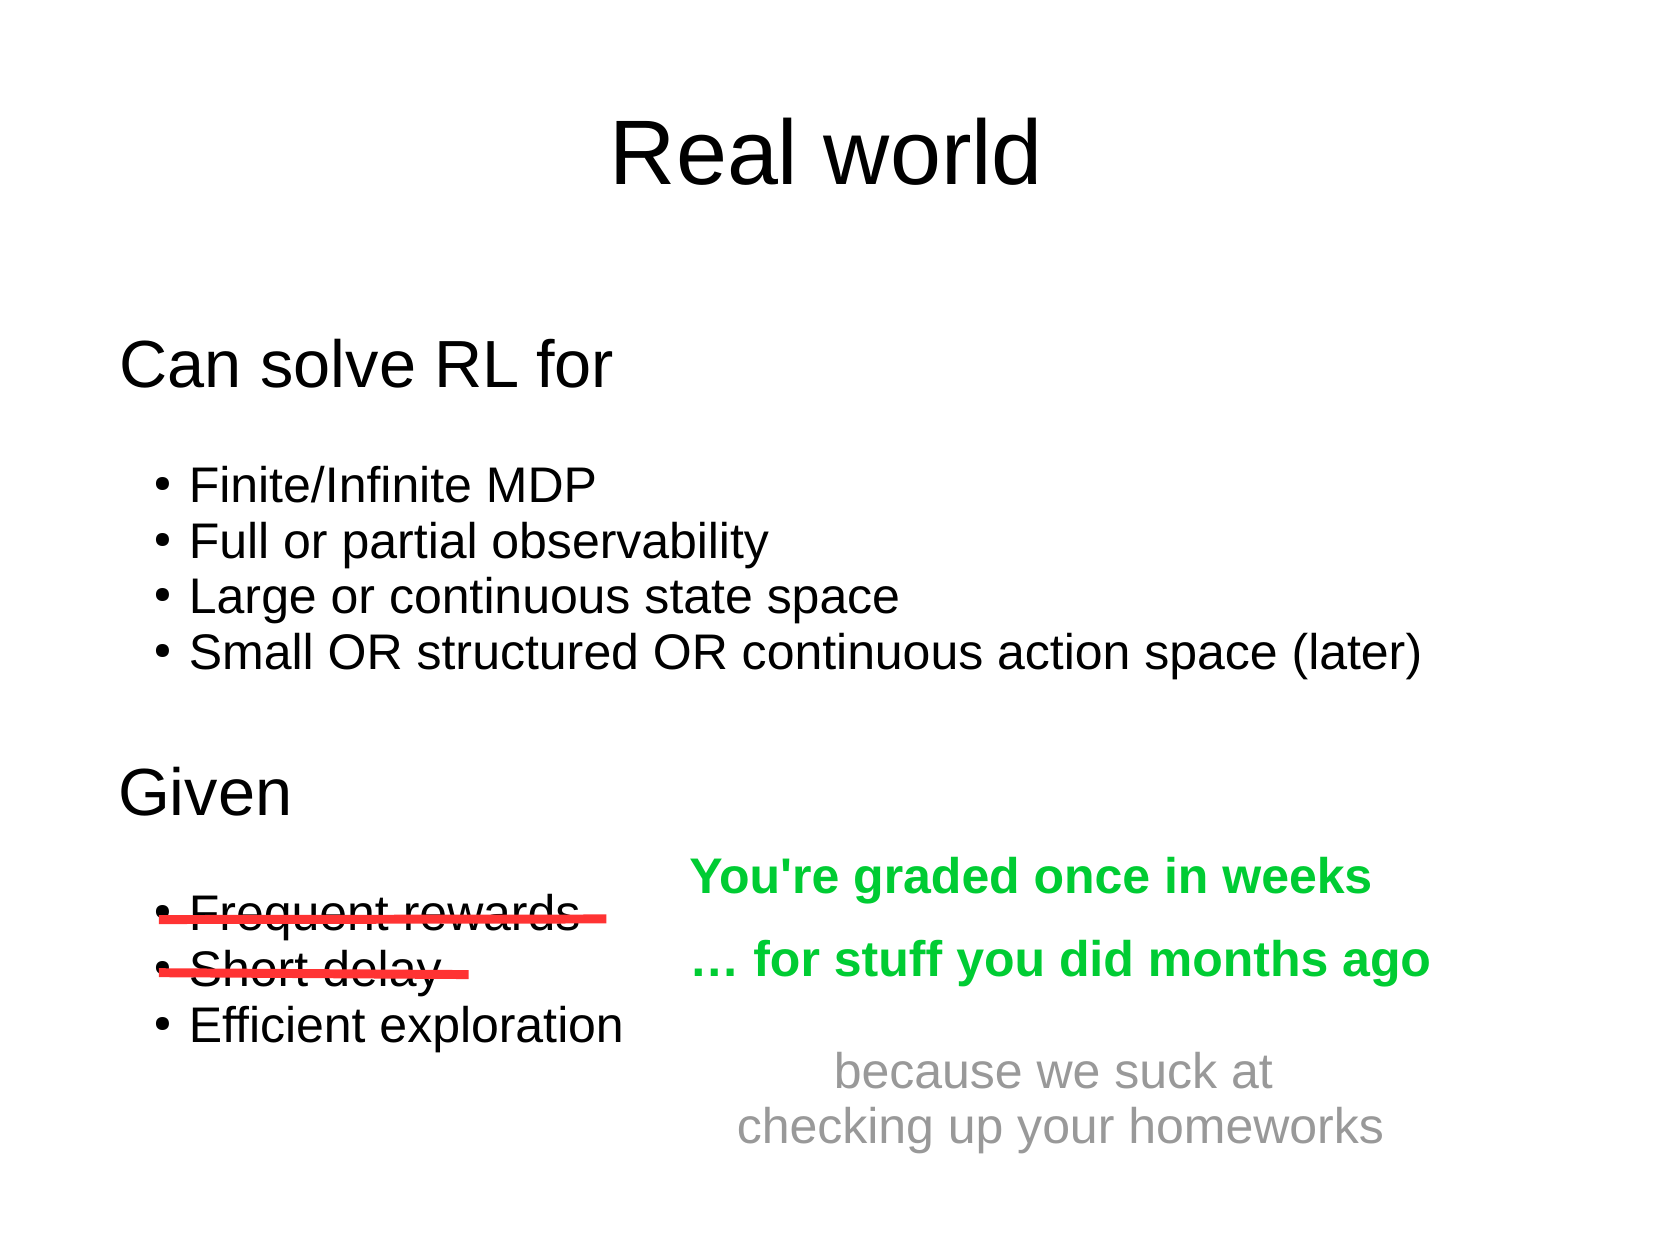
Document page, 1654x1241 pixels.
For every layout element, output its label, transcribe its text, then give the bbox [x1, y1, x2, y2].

text_box You're graded once in weeks [674, 841, 1388, 913]
text_box … for stuff you did months ago because we suck at checking up your homeworks [674, 924, 1447, 1164]
title Real world [82, 49, 1571, 257]
subtitle Can solve RL for Finite/Infinite MDP Full or partial observability Large or continuous state space Small OR structured OR continuous action space (later) Given Frequent rewards Short delay Efficient exploration [82, 268, 1571, 1056]
